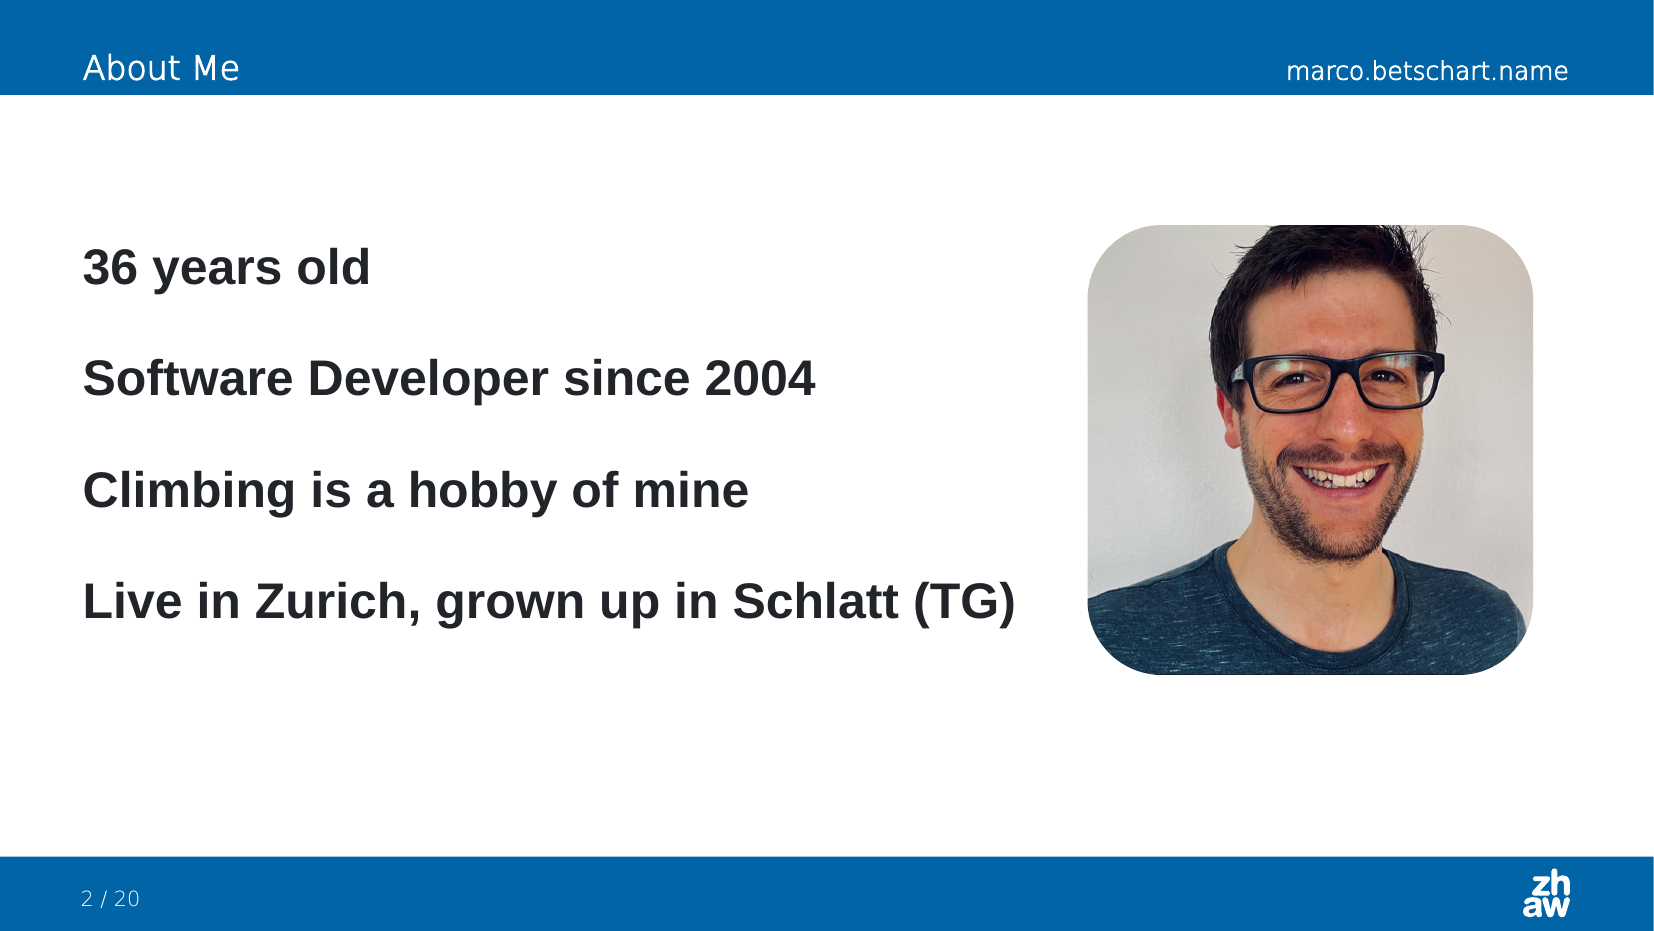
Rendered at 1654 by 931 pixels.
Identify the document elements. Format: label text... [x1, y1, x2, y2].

subtitle 36 years old Software Developer since 2004 Climbing is a hobby of mine Live in Zurich, grown up in Schlatt (TG) [82, 118, 1571, 751]
text_box [1087, 225, 1534, 676]
title About Me [82, 48, 1571, 88]
